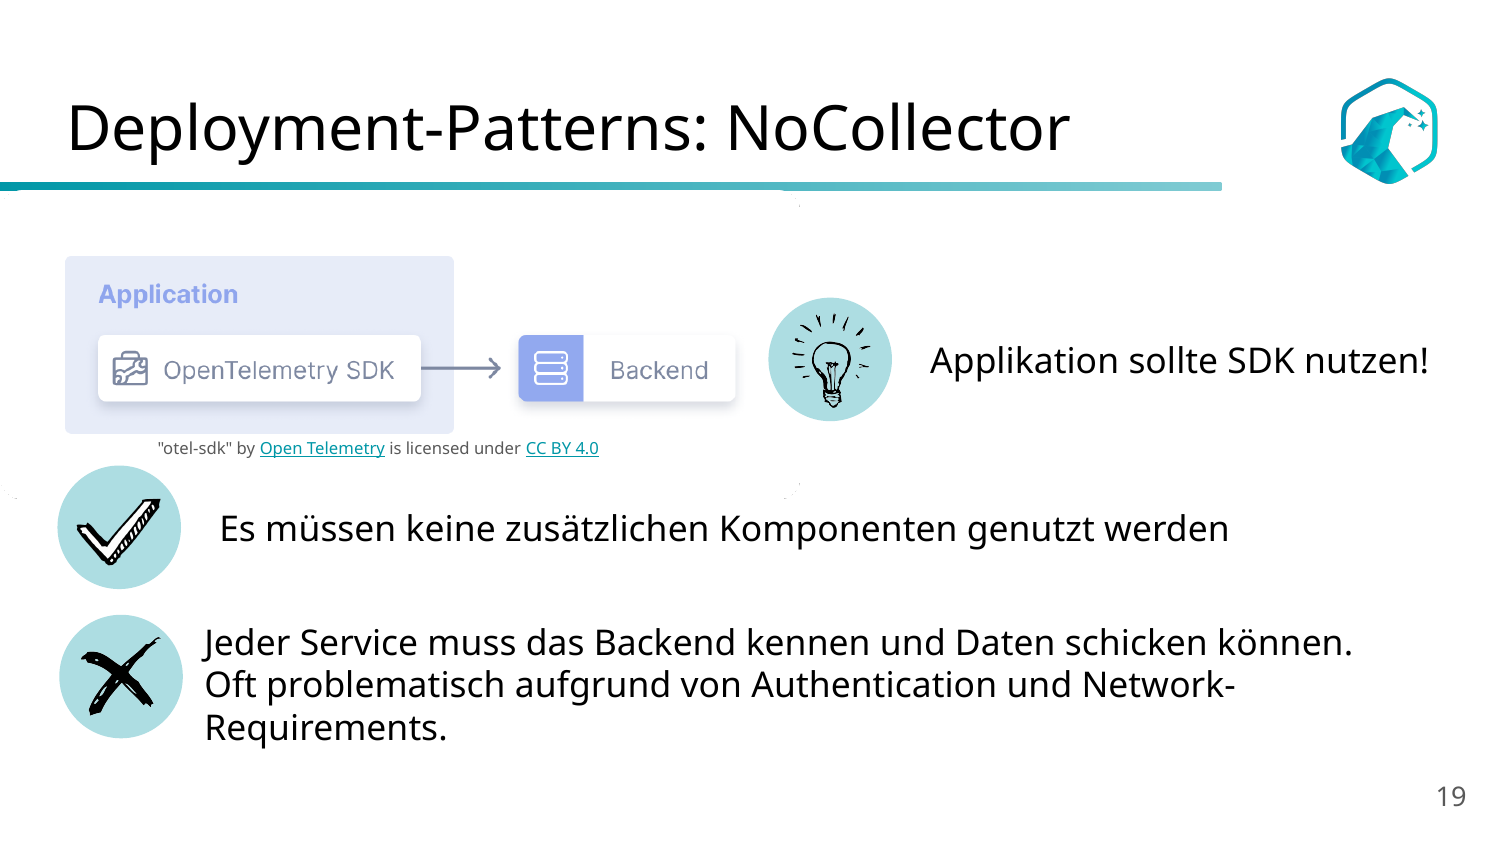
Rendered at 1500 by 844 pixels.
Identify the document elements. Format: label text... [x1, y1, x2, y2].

text_box "otel-sdk" by Open Telemetry is licensed under CC BY 4.0 [142, 423, 1027, 497]
picture [75, 498, 164, 567]
slide_number <number> [1391, 764, 1482, 829]
text_box [768, 297, 892, 422]
text_box [59, 614, 183, 739]
text_box [57, 465, 182, 590]
text_box Applikation sollte SDK nutzen! [915, 322, 1500, 396]
title Deployment-Patterns: NoCollector [51, 72, 1449, 167]
picture [1330, 167, 1449, 188]
picture [0, 190, 871, 499]
picture [81, 637, 161, 716]
text_box Es müssen keine zusätzlichen Komponenten genutzt werden [204, 490, 1464, 564]
text_box Jeder Service muss das Backend kennen und Daten schicken können. Oft problematisch aufgrund von Authentication und Network-Requirements. [189, 604, 1449, 763]
